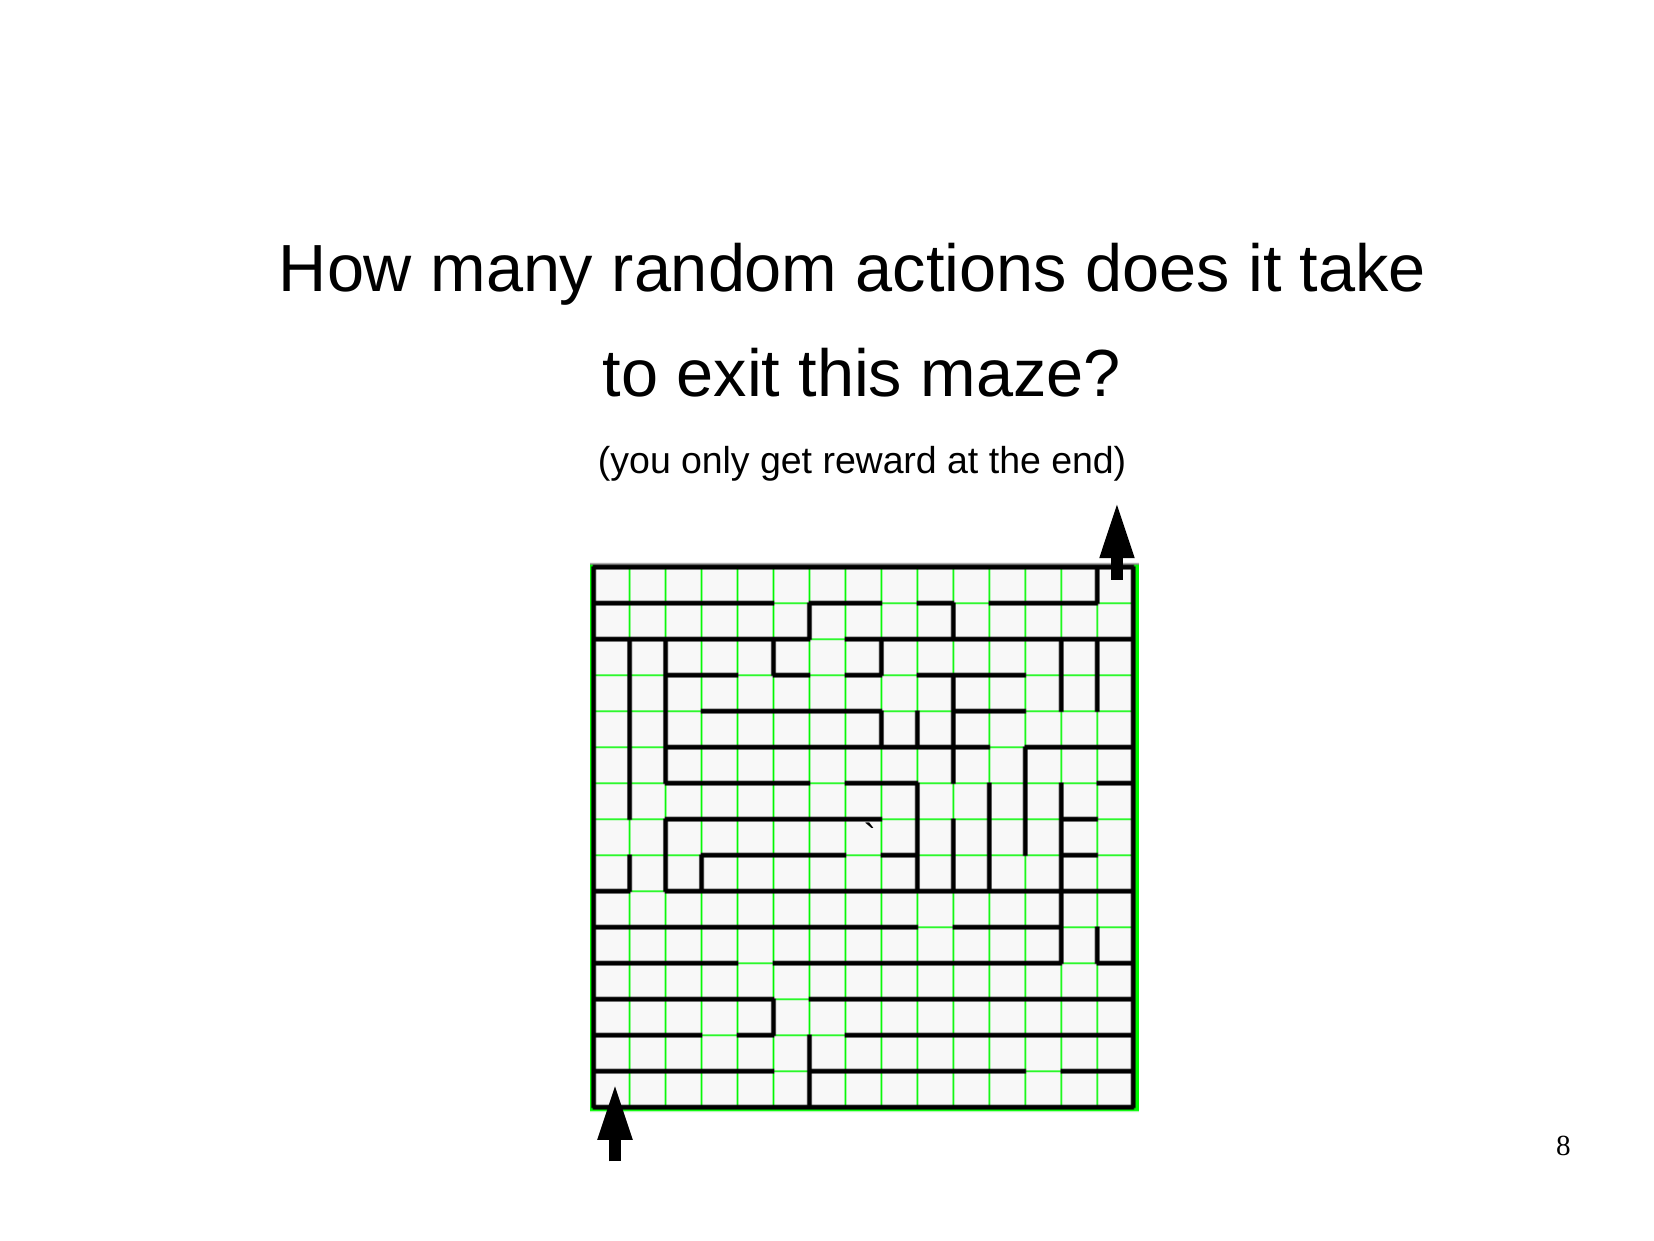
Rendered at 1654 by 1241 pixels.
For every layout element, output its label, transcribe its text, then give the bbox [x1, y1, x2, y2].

picture [590, 562, 1139, 1113]
list How many random actions does it take to exit this maze? (you only get reward at the end) [82, 142, 1571, 862]
